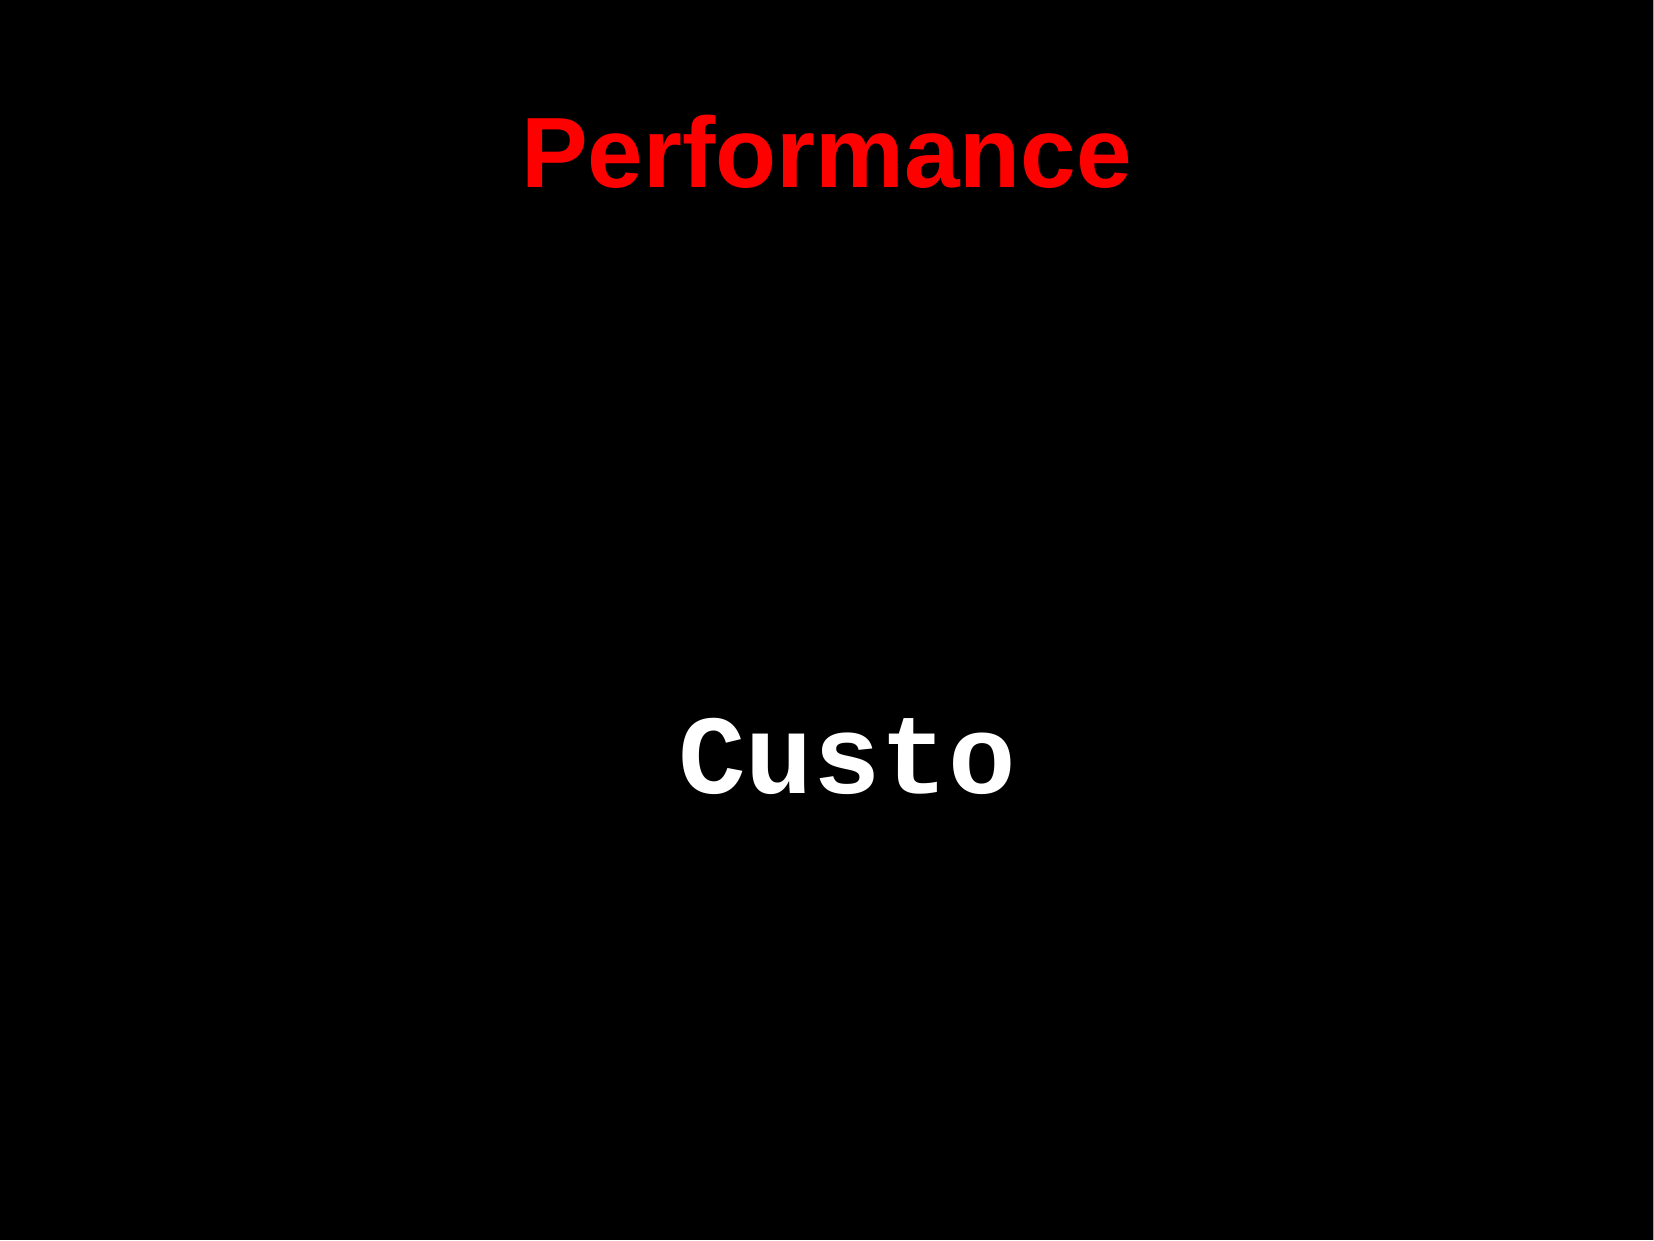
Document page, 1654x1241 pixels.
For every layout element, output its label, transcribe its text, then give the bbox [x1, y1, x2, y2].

title Performance [82, 49, 1571, 257]
subtitle Custo [82, 290, 1571, 1109]
